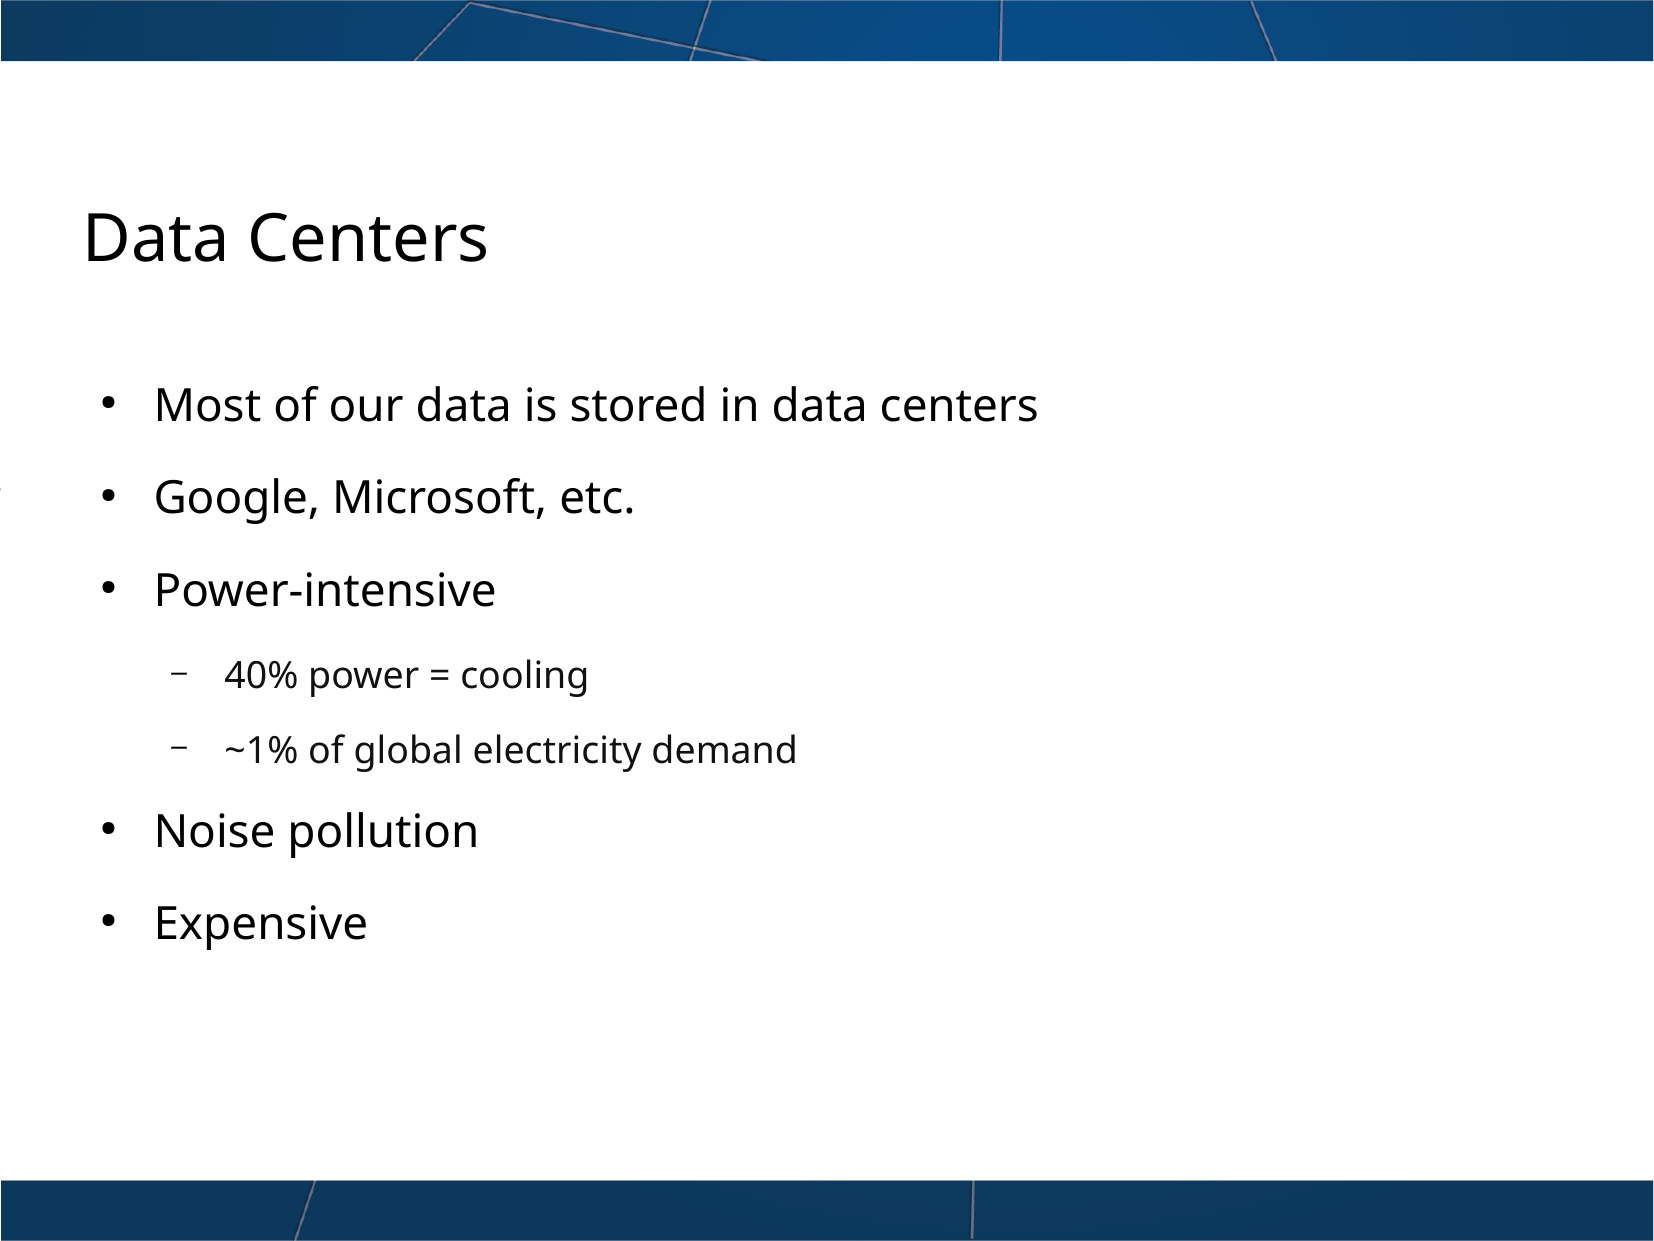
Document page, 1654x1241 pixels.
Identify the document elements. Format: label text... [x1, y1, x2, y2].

list Most of our data is stored in data centers Google, Microsoft, etc. Power-intensive 40% power = cooling ~1% of global electricity demand Noise pollution Expensive [82, 372, 1571, 1032]
picture [0, 0, 1654, 1241]
title Data Centers [82, 139, 1571, 332]
